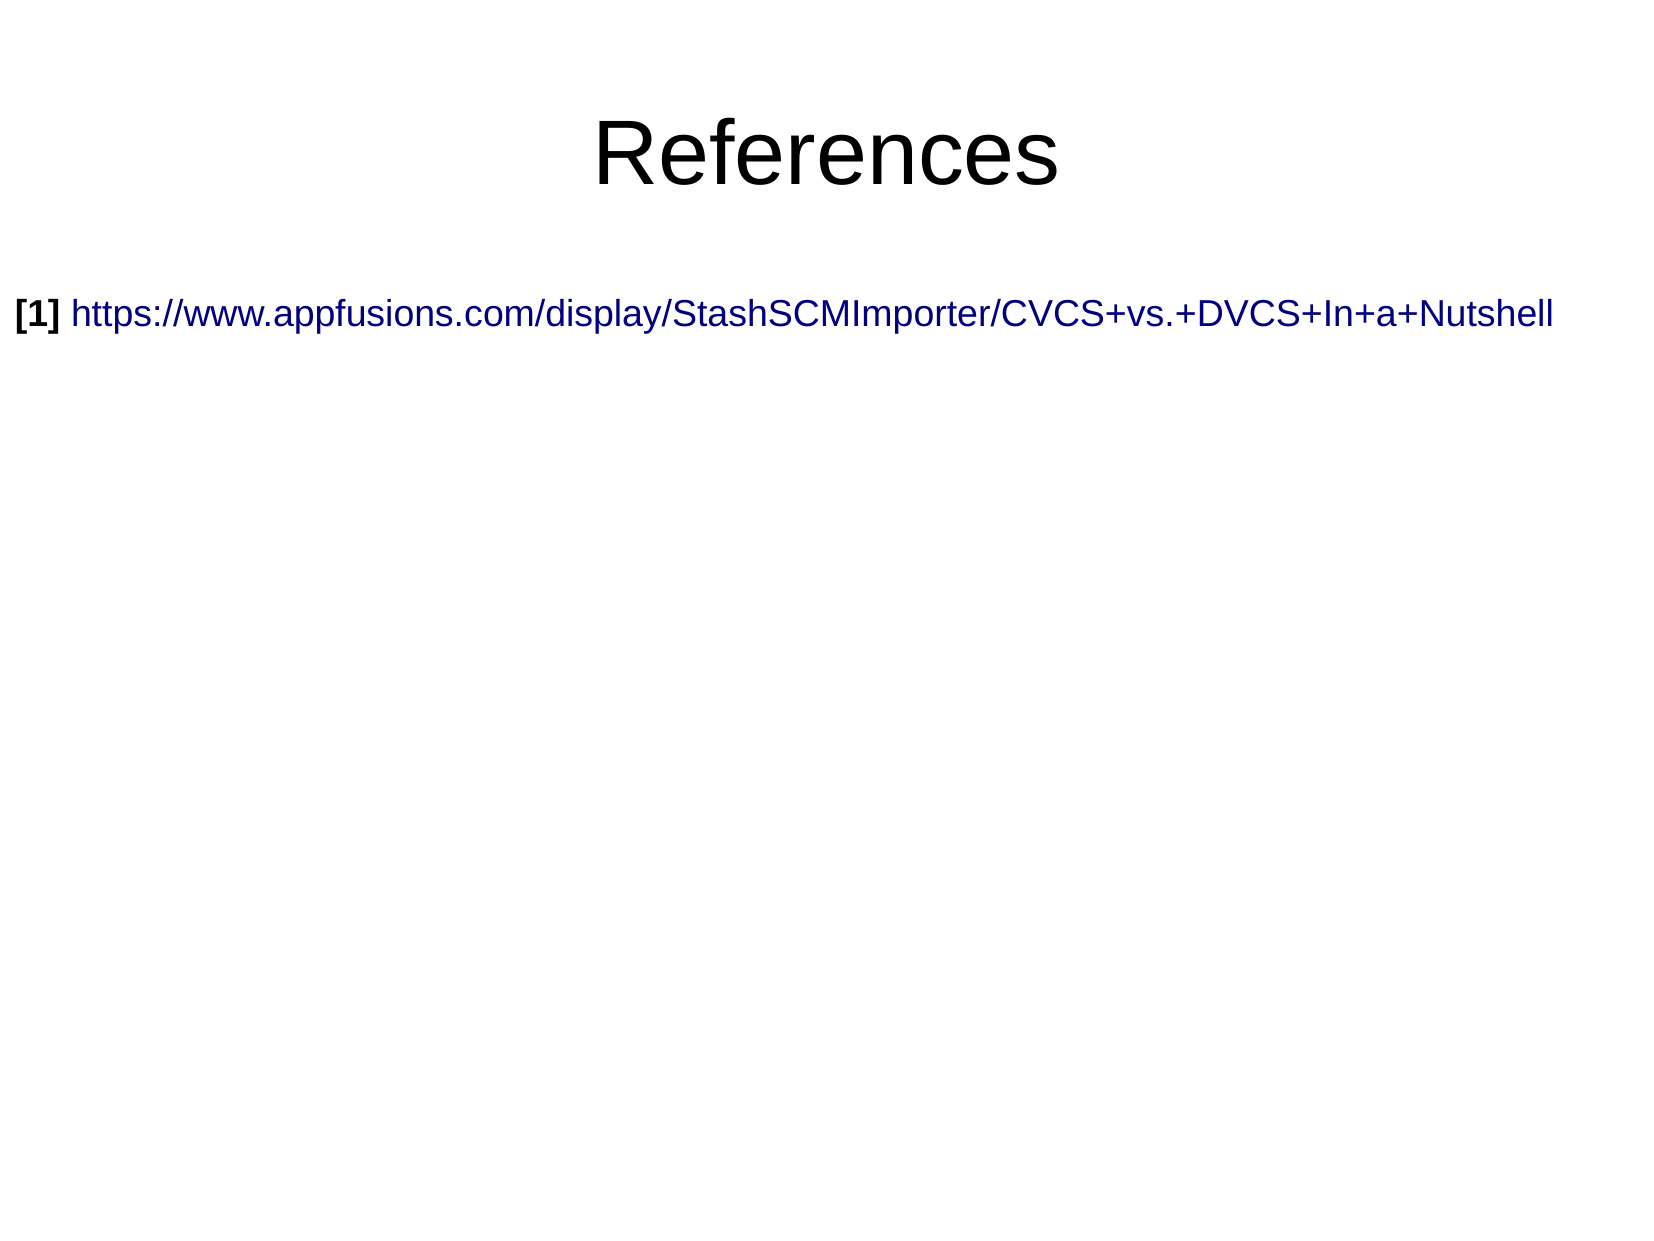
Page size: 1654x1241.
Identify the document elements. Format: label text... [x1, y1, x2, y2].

title References [82, 49, 1571, 257]
text_box [1] https://www.appfusions.com/display/StashSCMImporter/CVCS+vs.+DVCS+In+a+Nutshell [0, 285, 1654, 384]
